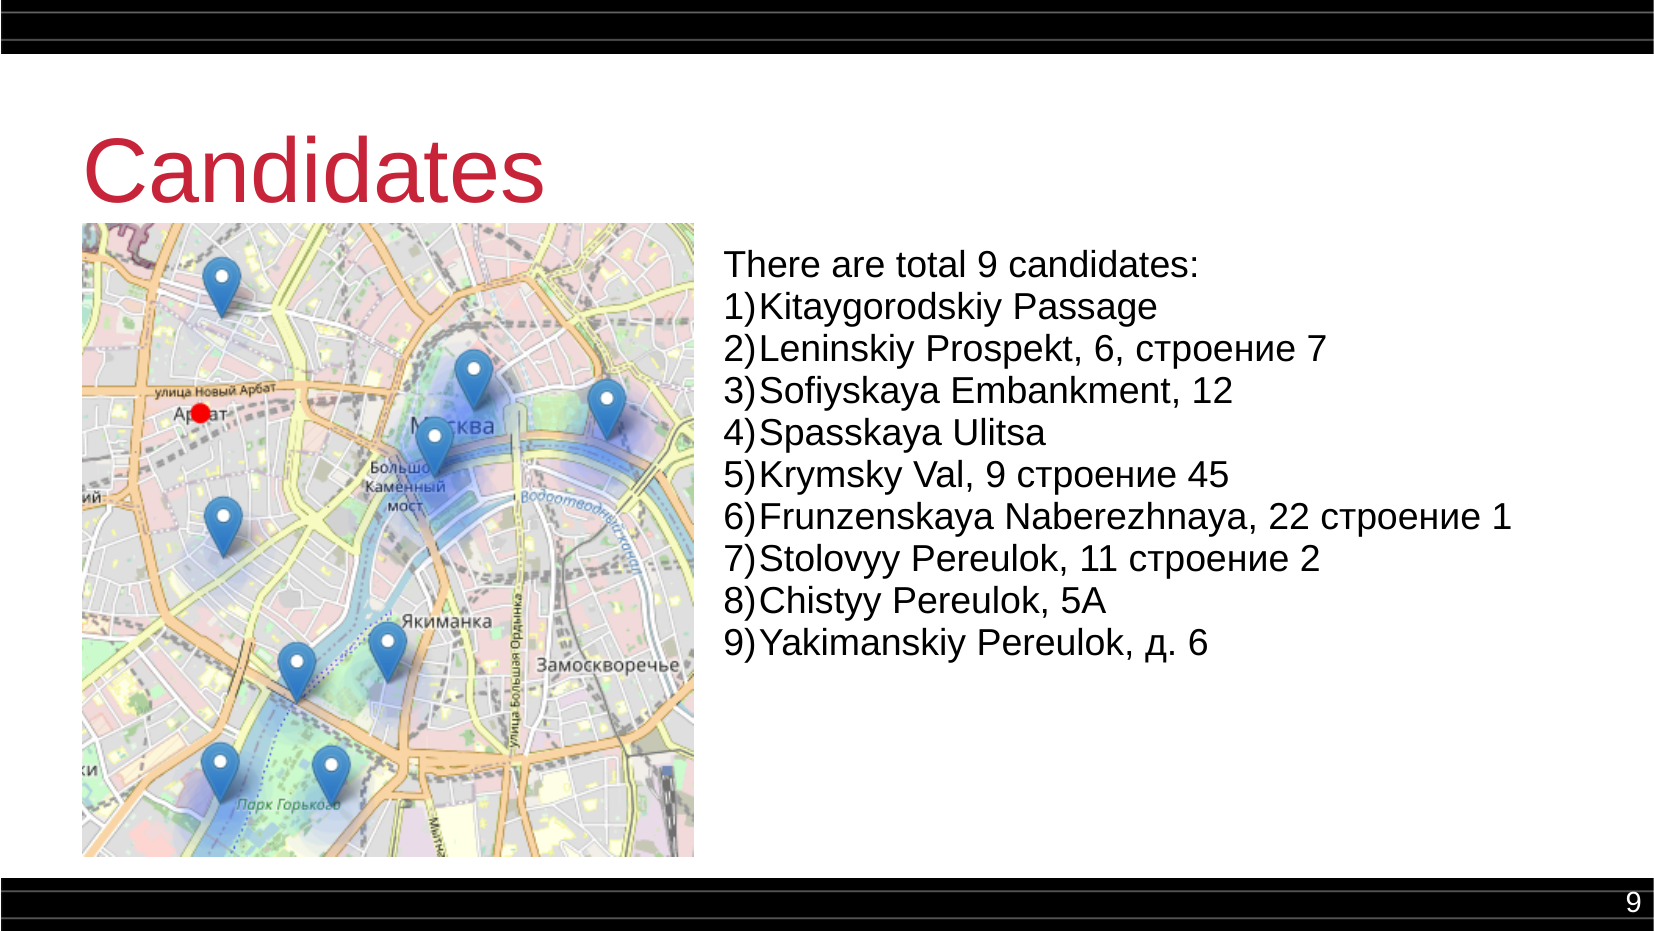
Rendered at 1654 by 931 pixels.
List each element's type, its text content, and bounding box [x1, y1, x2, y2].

picture [1, 878, 1654, 931]
title Candidates [82, 92, 1571, 249]
text_box There are total 9 candidates: Kitaygorodskiy Passage Leninskiy Prospekt, 6, строение 7 Sofiyskaya Embankment, 12 Spasskaya Ulitsa Krymsky Val, 9 строение 45 Frunzenskaya Naberezhnaya, 22 строение 1 Stolovyy Pereulok, 11 строение 2 Chistyy Pereulok, 5А Yakimanskiy Pereulok, д. 6 [708, 236, 1565, 671]
picture [1, 0, 1654, 54]
picture [82, 223, 694, 857]
